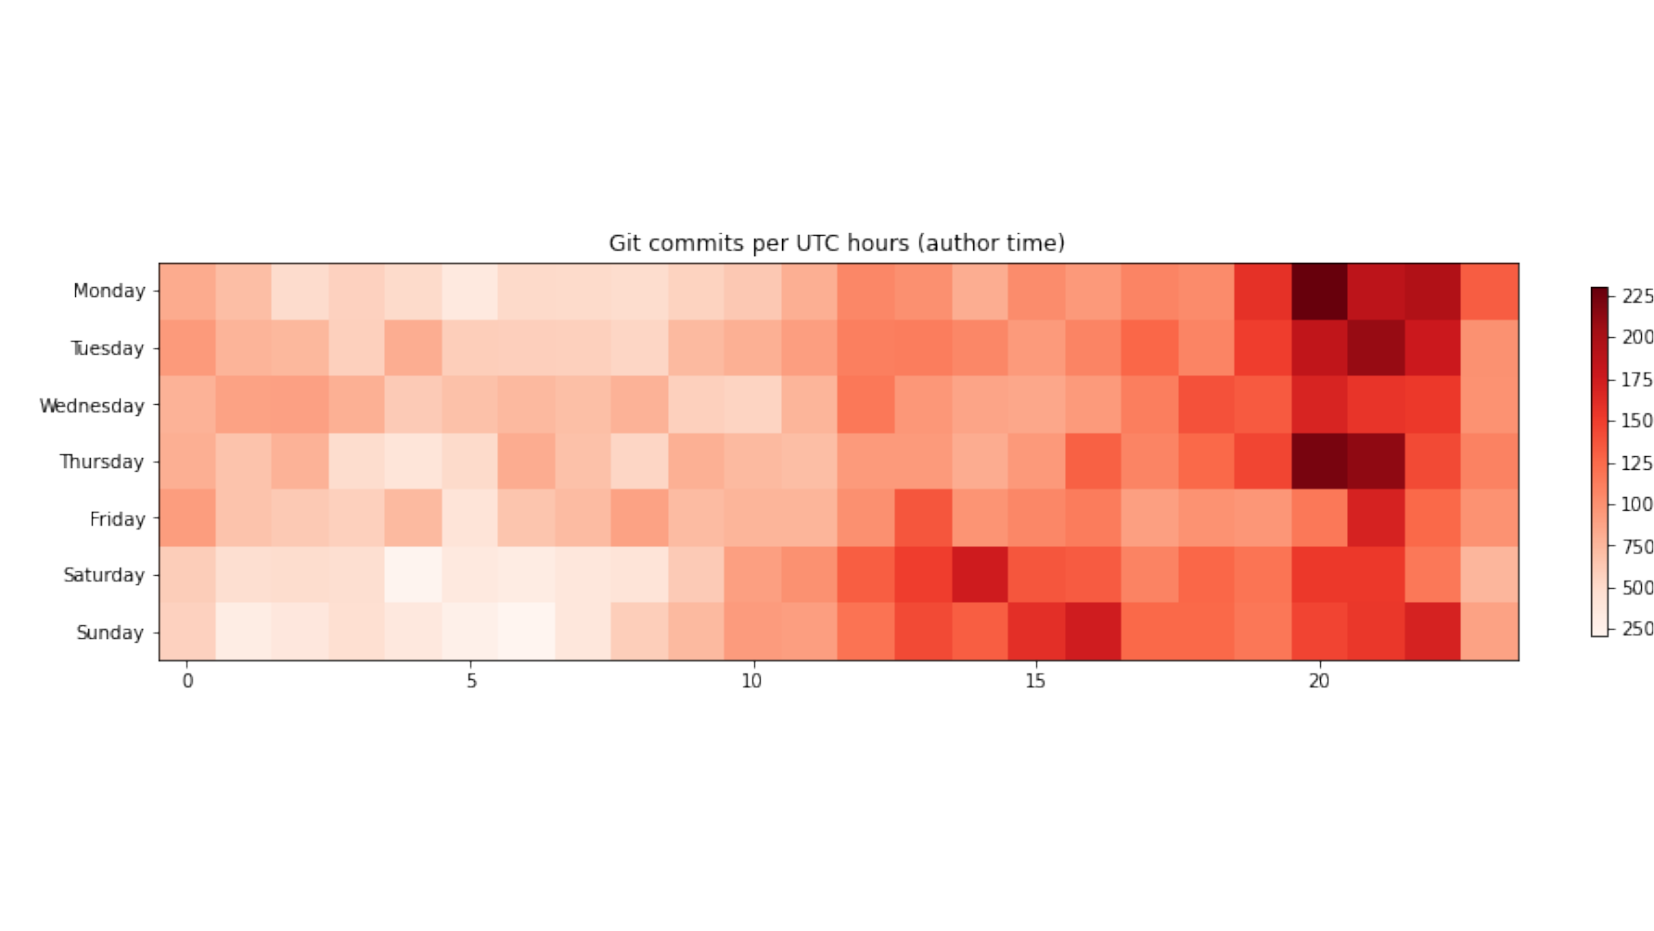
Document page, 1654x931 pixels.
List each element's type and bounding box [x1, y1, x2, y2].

picture [25, 220, 1654, 705]
